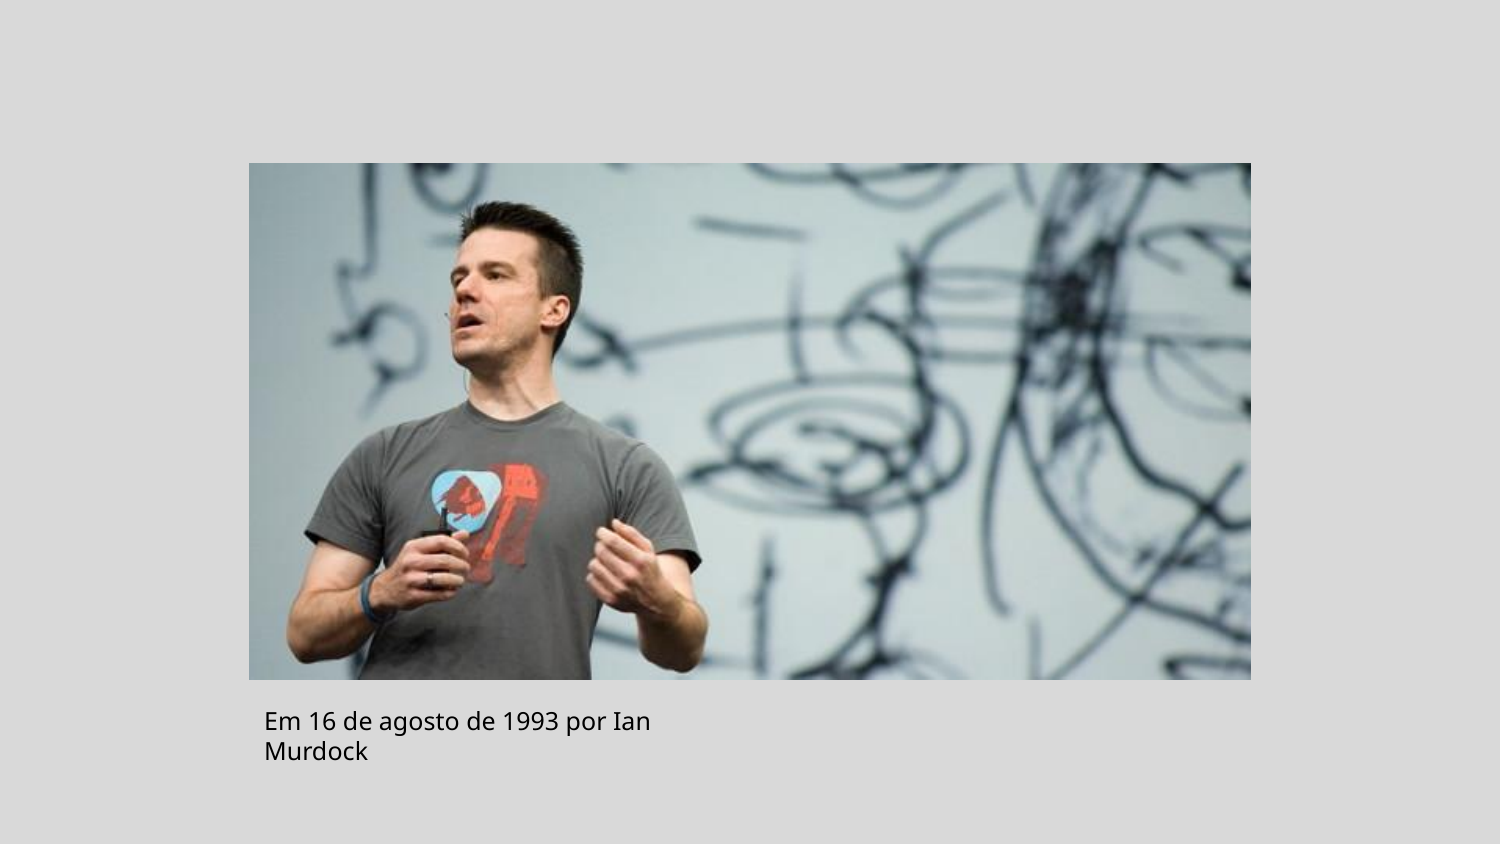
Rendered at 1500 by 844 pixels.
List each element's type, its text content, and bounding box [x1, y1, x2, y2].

list Em 16 de agosto de 1993 por Ian Murdock [249, 690, 727, 757]
picture [249, 163, 1251, 681]
